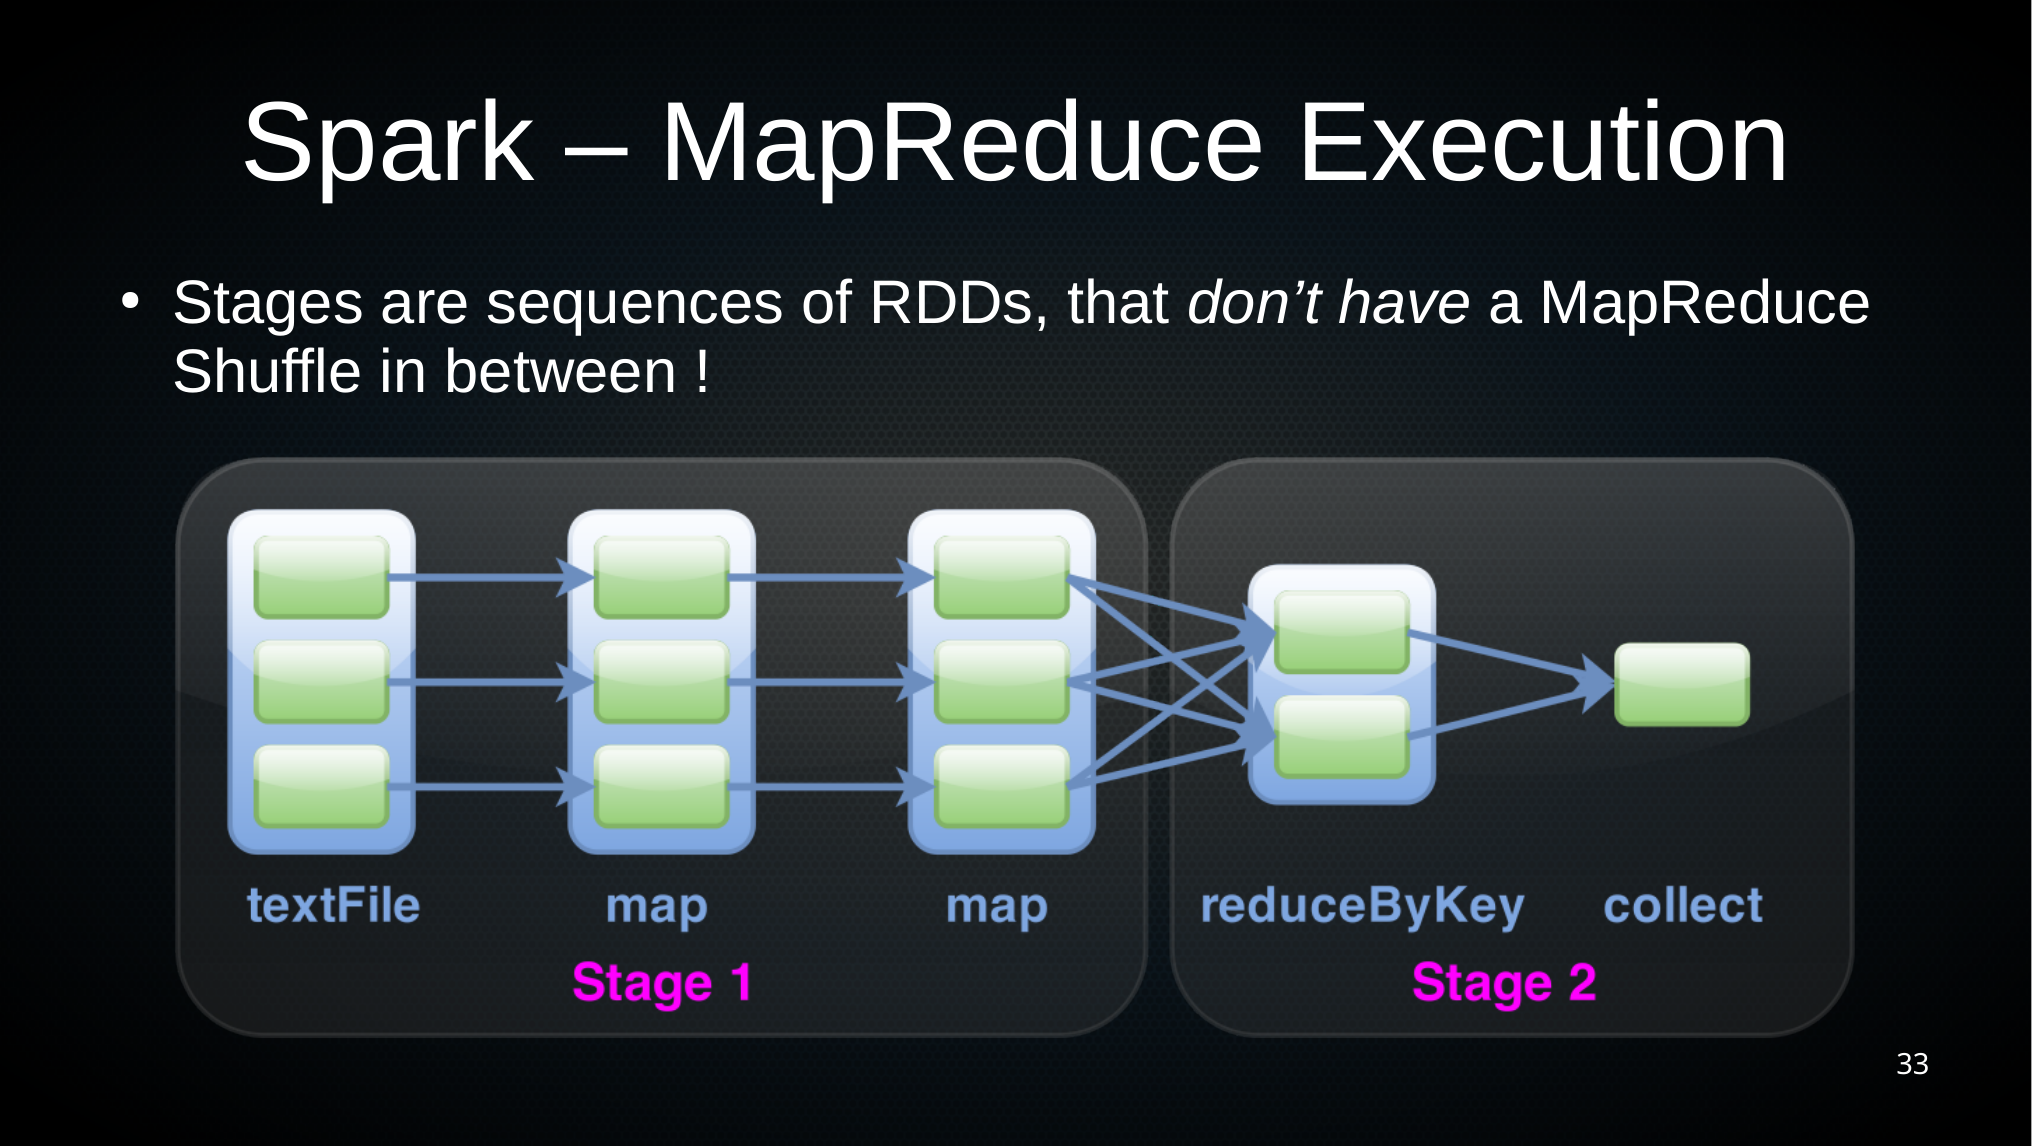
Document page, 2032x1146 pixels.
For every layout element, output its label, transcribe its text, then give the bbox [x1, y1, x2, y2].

title Spark – MapReduce Execution [101, 45, 1930, 237]
list Stages are sequences of RDDs, that don’t have a MapReduce Shuffle in between ! [101, 268, 1890, 933]
picture [0, 0, 2032, 1146]
